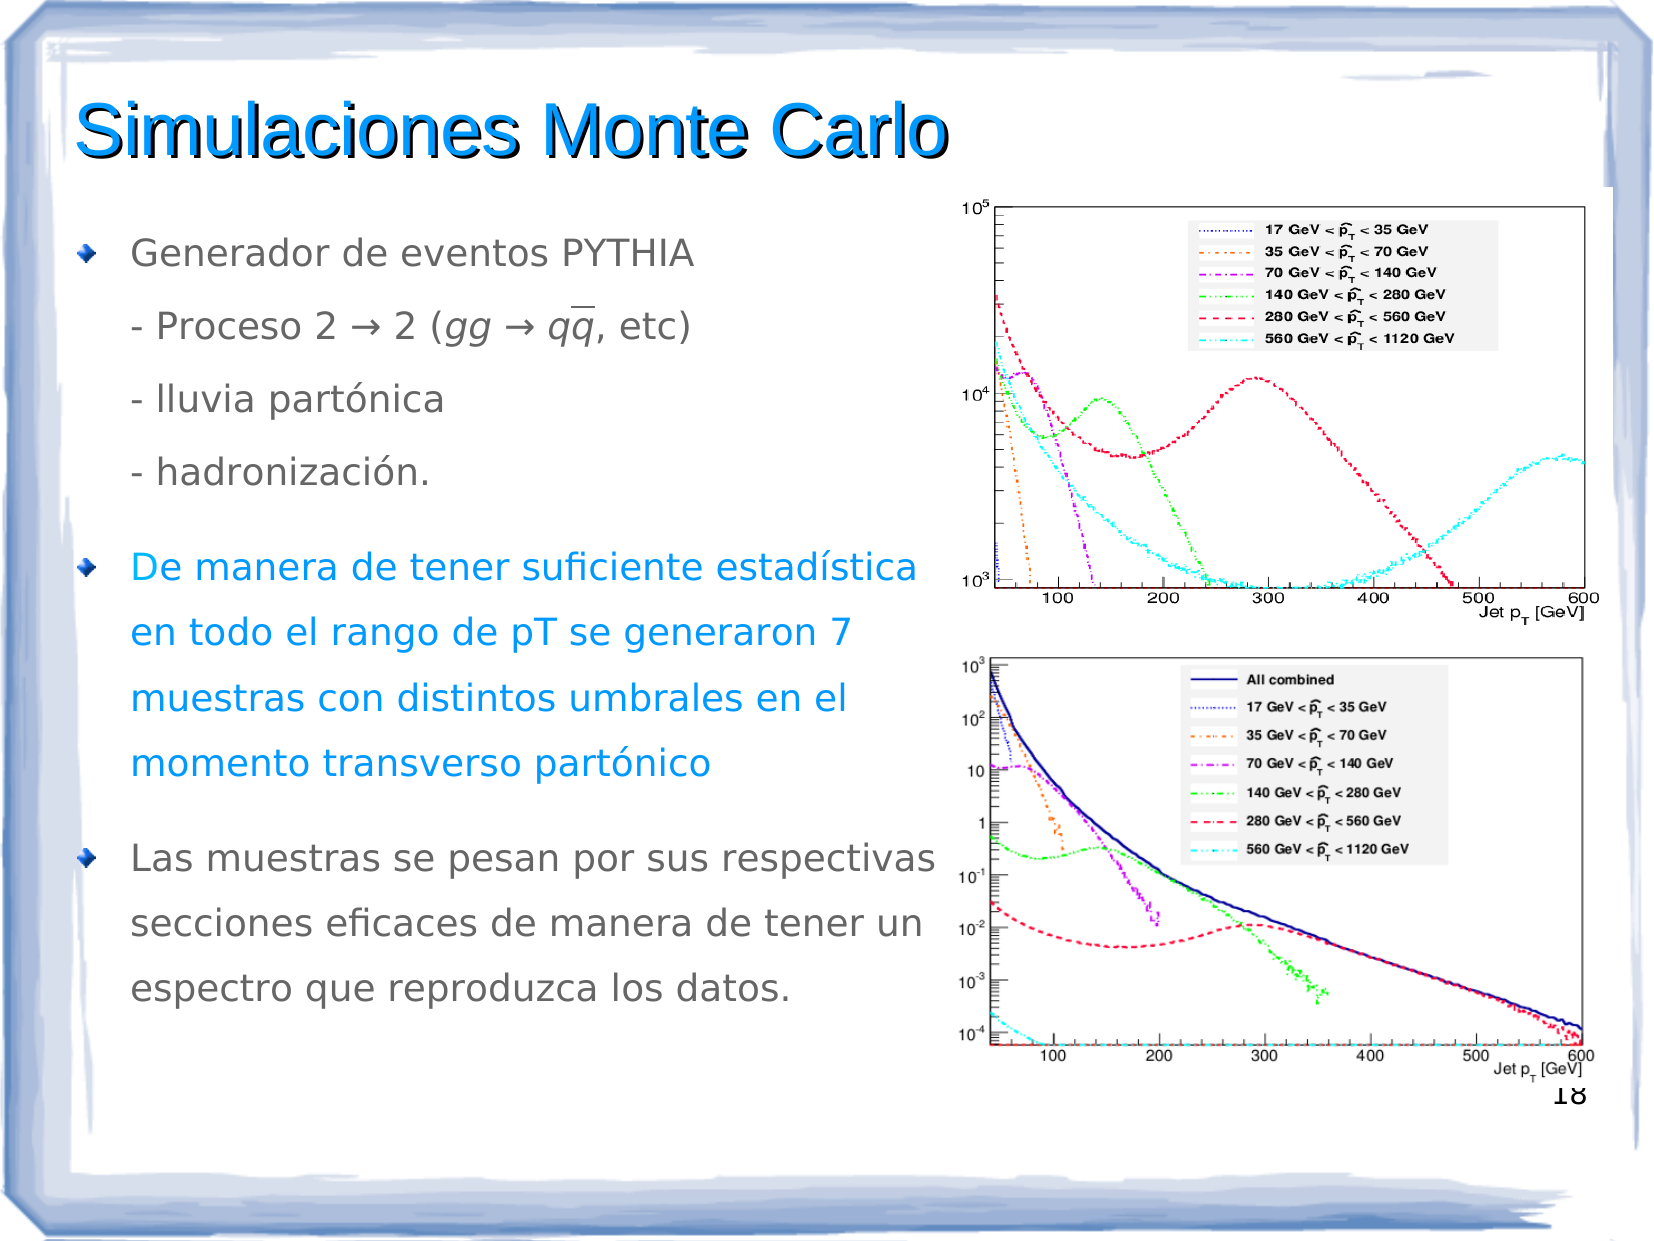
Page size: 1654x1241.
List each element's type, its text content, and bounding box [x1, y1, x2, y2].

picture [0, 0, 1654, 1241]
list Generador de eventos PYTHIA - Proceso 2 → 2 (gg → qq, etc) - lluvia partónica - hadronización. De manera de tener suficiente estadística en todo el rango de pT se generaron 7 muestras con distintos umbrales en el momento transverso partónico Las muestras se pesan por sus respectivas secciones eficaces de manera de tener un espectro que reproduzca los datos. [59, 138, 938, 1011]
title Simulaciones Monte Carlo [73, 49, 1378, 210]
